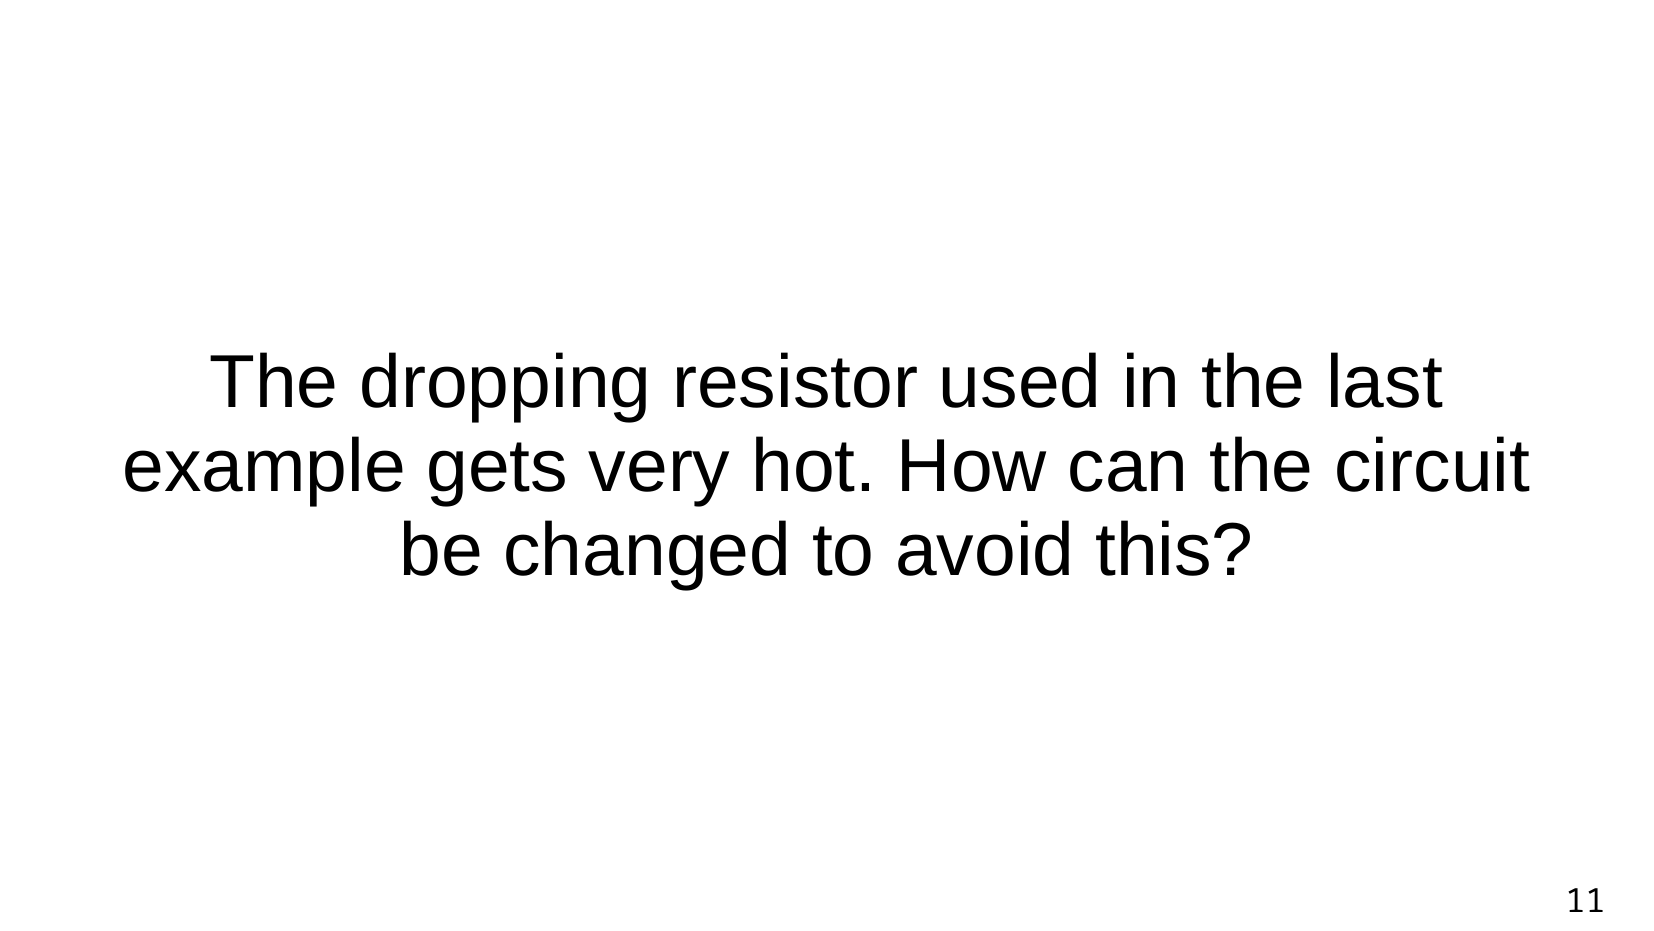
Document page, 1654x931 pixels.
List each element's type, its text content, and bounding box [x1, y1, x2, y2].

list The dropping resistor used in the last example gets very hot. How can the circuit be changed to avoid this? [82, 90, 1571, 841]
